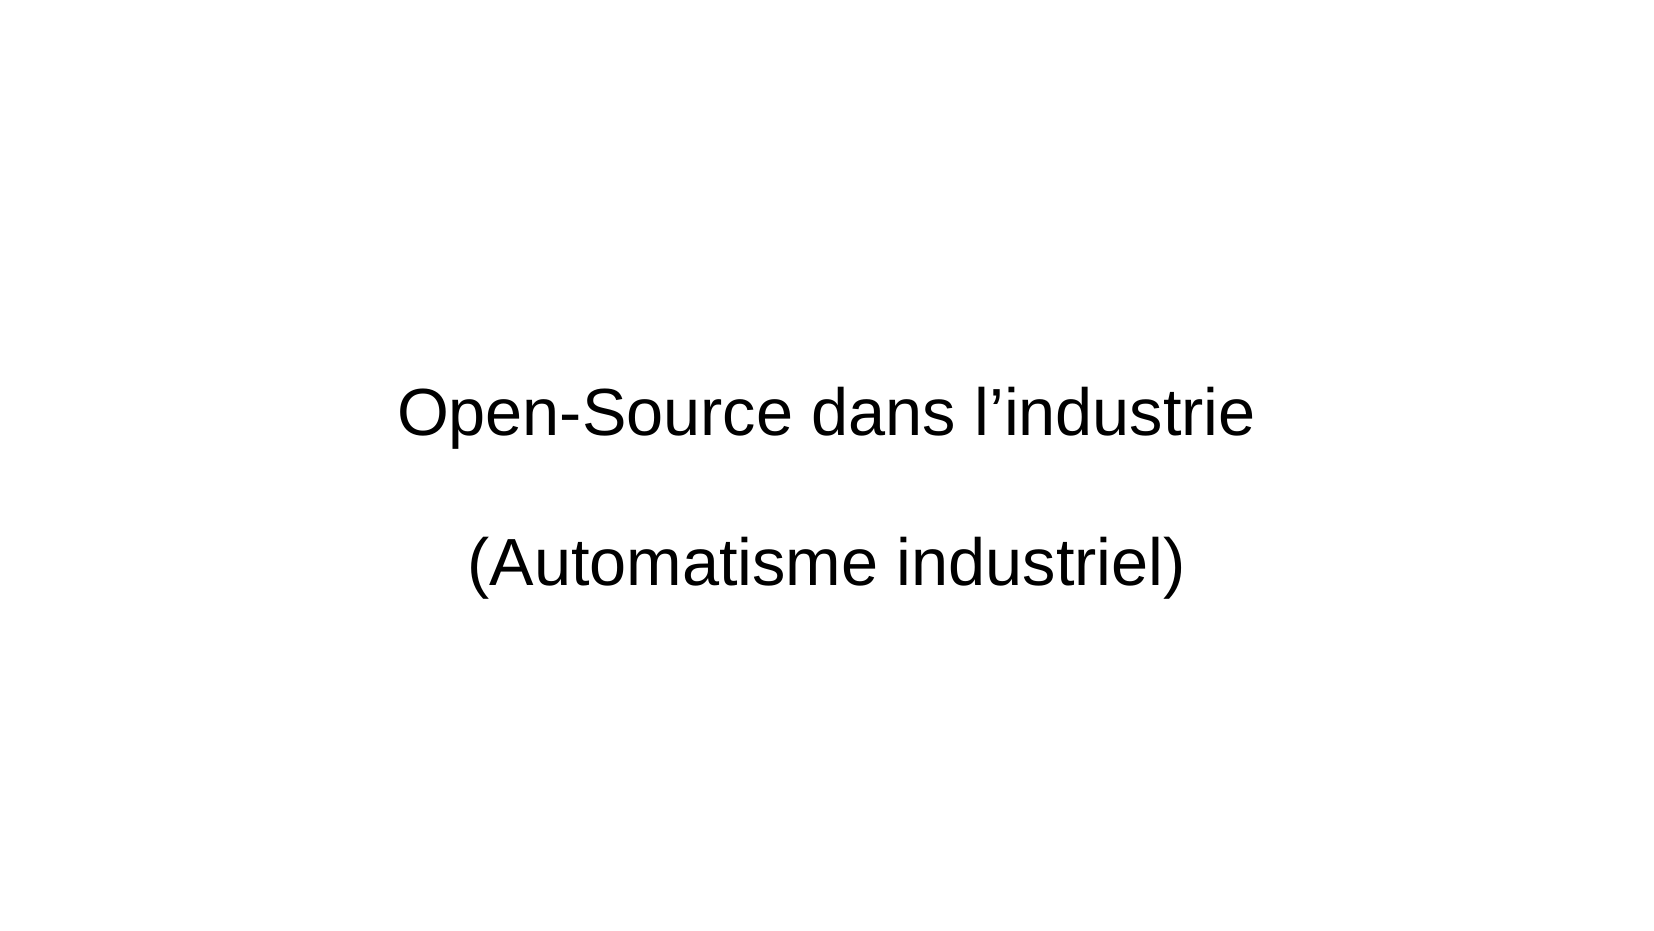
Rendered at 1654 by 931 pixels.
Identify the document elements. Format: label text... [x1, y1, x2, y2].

subtitle Open-Source dans l’industrie (Automatisme industriel) [82, 217, 1571, 758]
